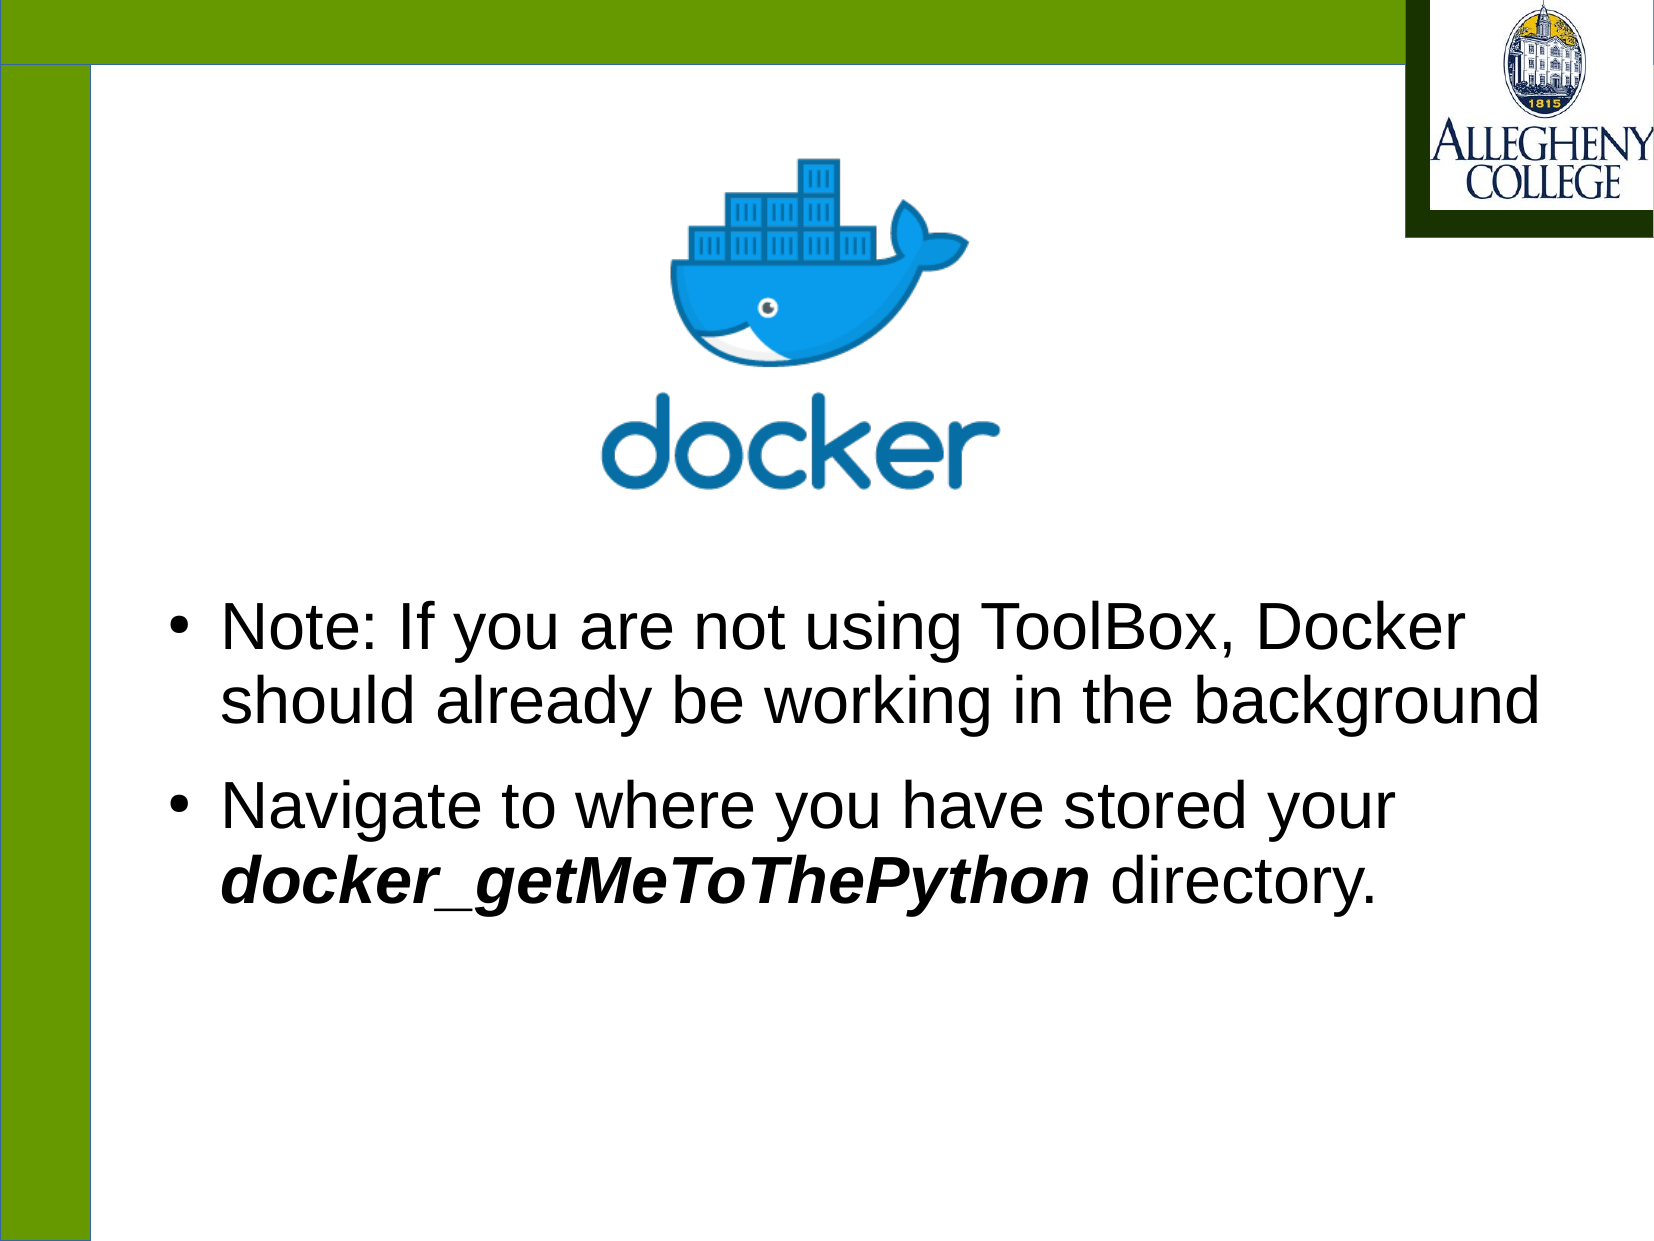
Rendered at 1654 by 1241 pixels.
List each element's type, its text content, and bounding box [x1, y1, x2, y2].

list Note: If you are not using ToolBox, Docker should already be working in the background Navigate to where you have stored your docker_getMeToThePython directory. [149, 588, 1638, 1083]
picture [566, 124, 1036, 526]
picture [1430, 0, 1654, 210]
text_box [0, 0, 1654, 1241]
